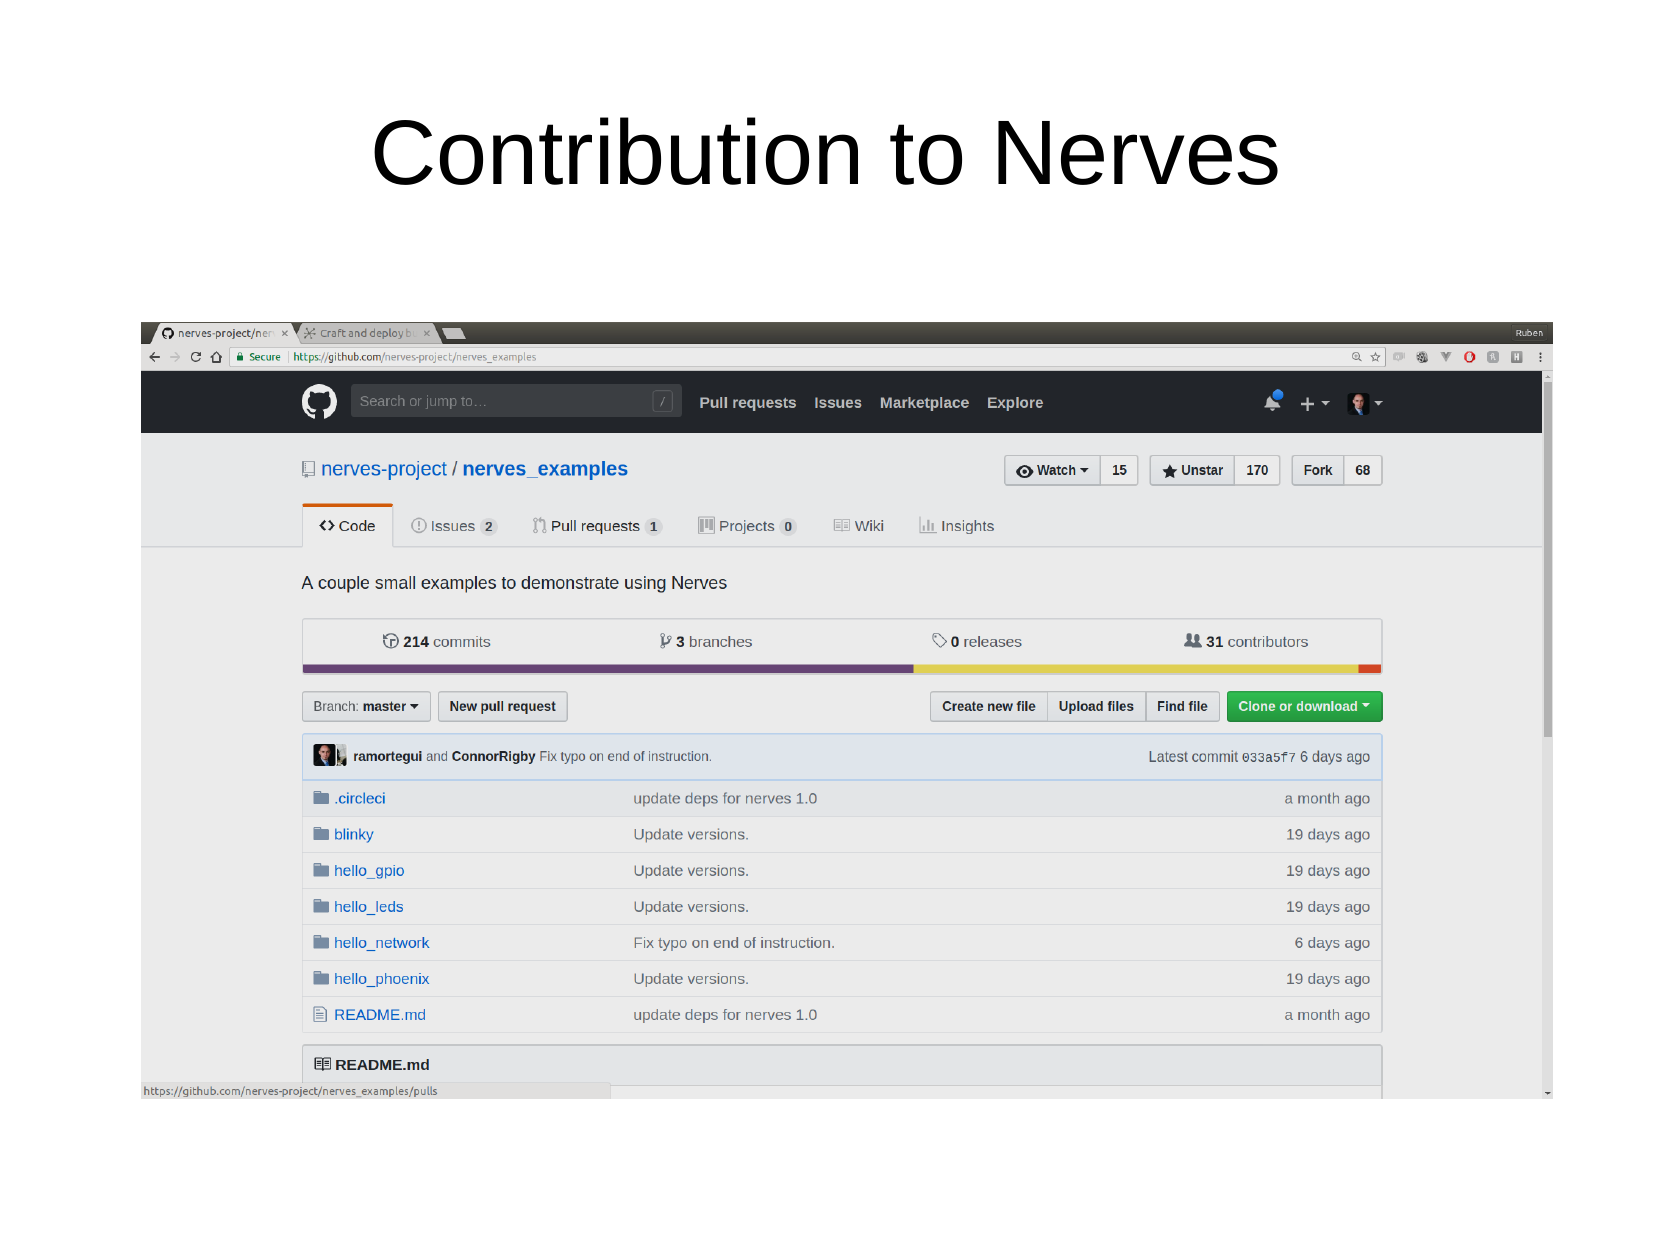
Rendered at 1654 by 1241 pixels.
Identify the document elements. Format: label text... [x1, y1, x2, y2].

title Contribution to Nerves [82, 49, 1571, 257]
picture [141, 322, 1553, 1099]
